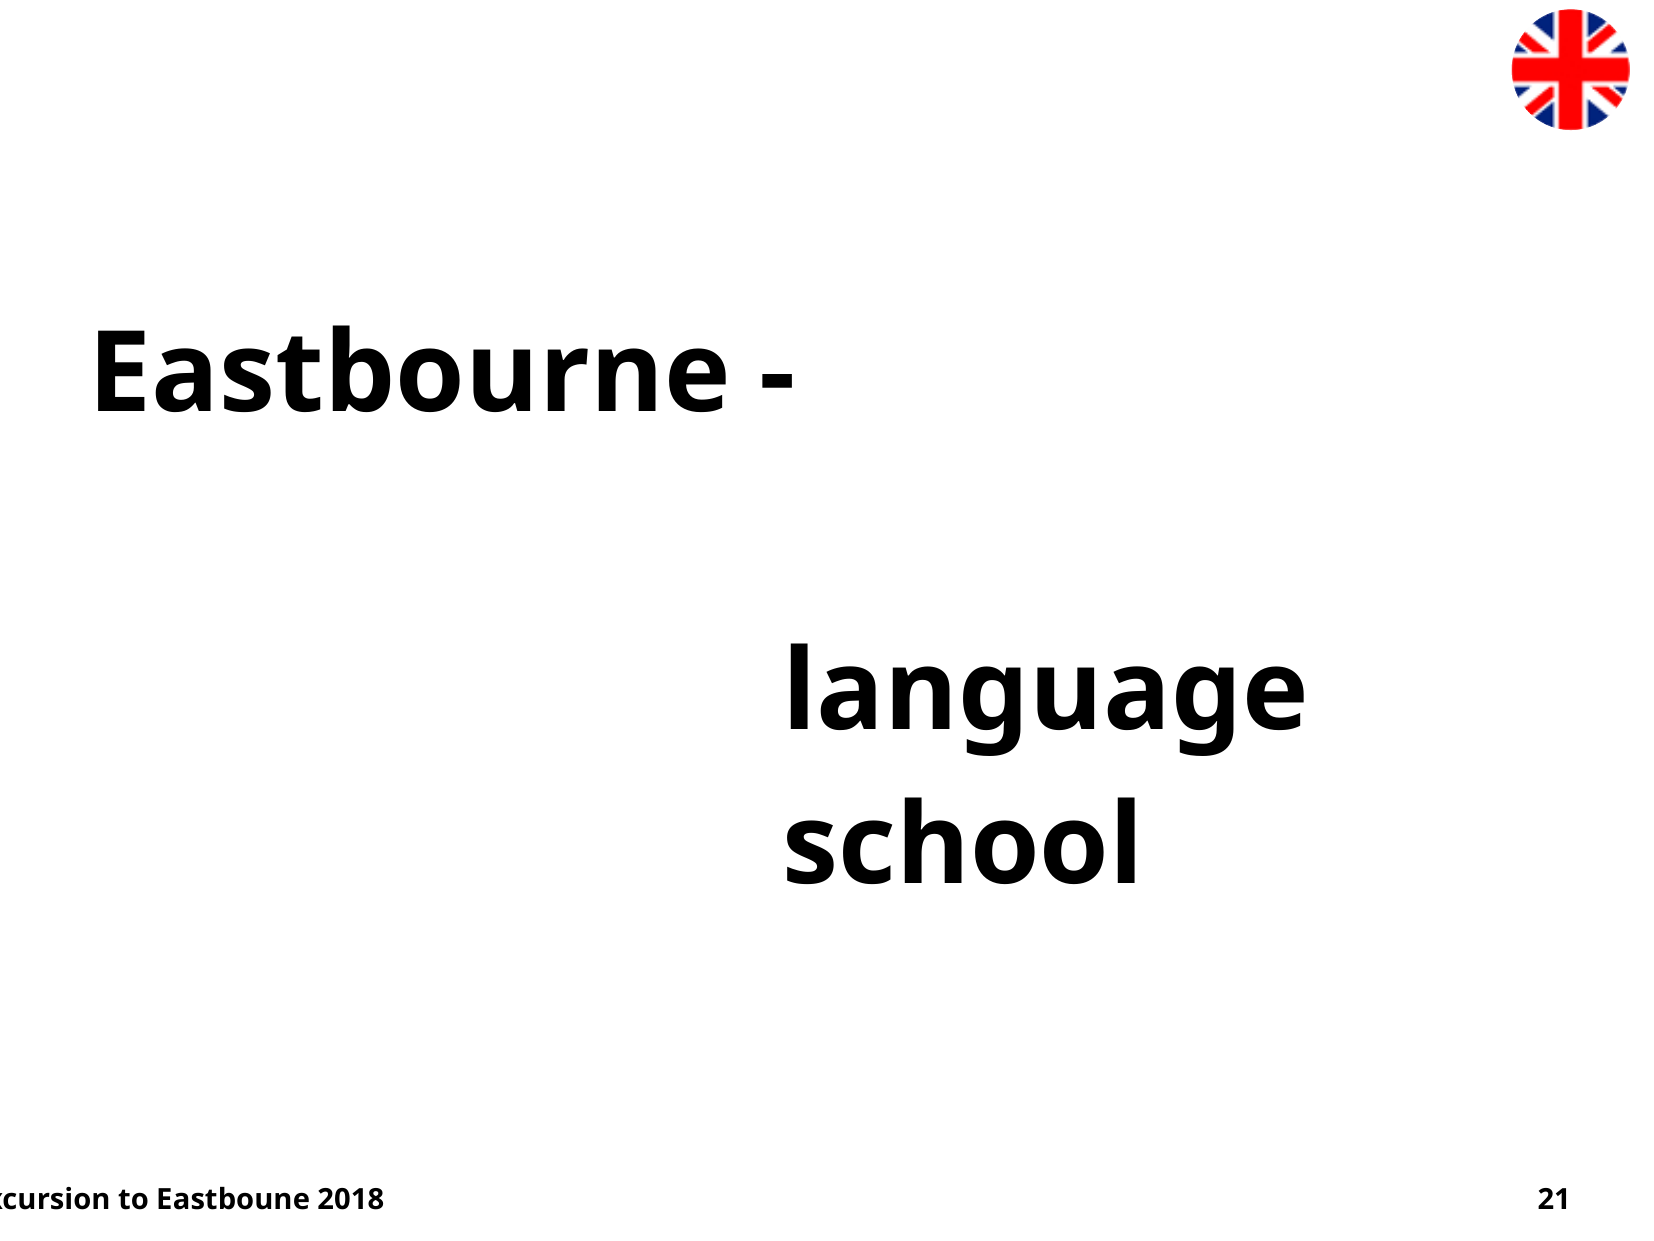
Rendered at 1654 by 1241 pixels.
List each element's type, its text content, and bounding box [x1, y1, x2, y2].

text_box Eastbourne - [0, 283, 1028, 439]
picture [1511, 9, 1630, 131]
text_box language school [767, 602, 1642, 758]
